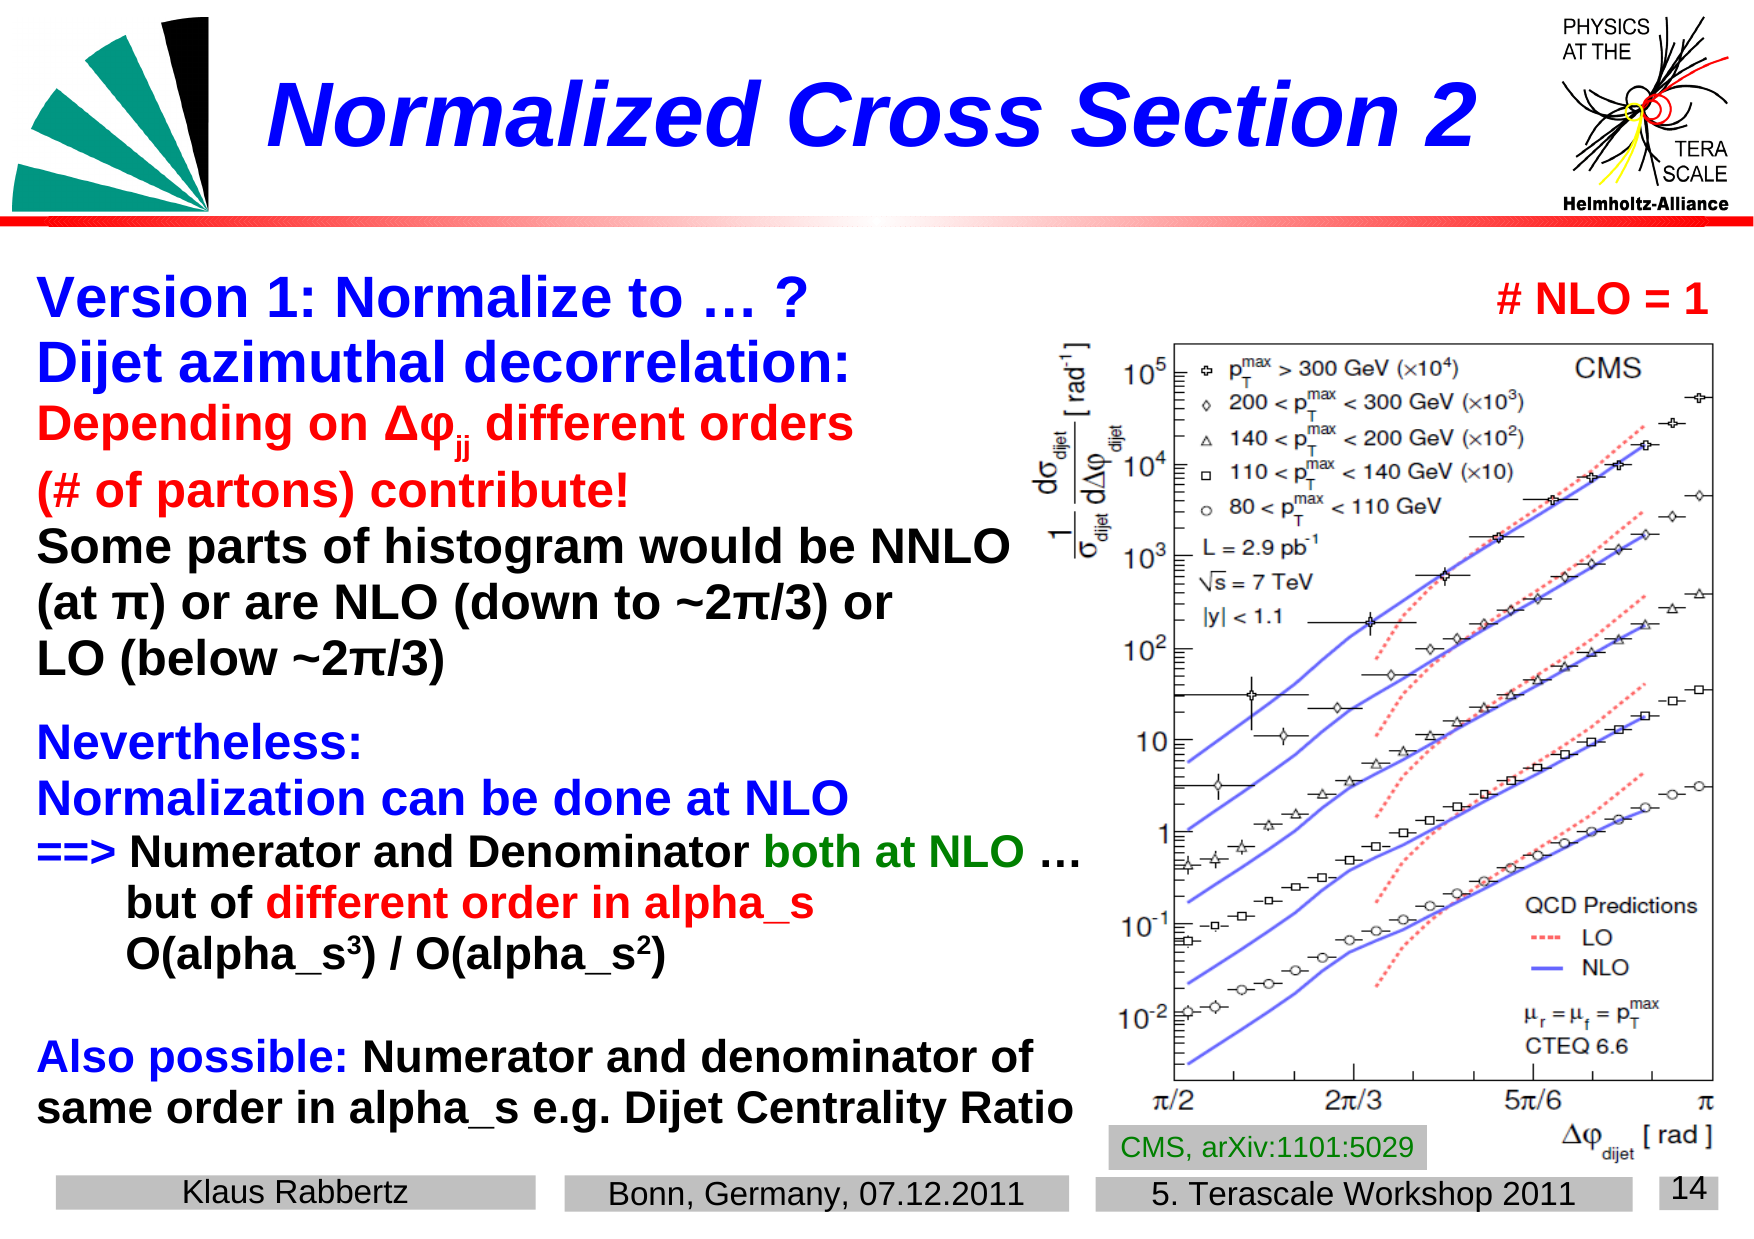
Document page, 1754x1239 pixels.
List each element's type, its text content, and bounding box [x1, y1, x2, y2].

text_box Version 1: Normalize to … ? Dijet azimuthal decorrelation: Depending on Δφjj different orders (# of partons) contribute! Some parts of histogram would be NNLO (at π) or are NLO (down to ~2π/3) or LO (below ~2π/3) [24, 258, 1025, 701]
picture [12, 17, 209, 214]
text_box Nevertheless: Normalization can be done at NLO ==> Numerator and Denominator both at NLO … but of different order in alpha_s O(alpha_s3) / O(alpha_s2) Also possible: Numerator and denominator of same order in alpha_s e.g. Dijet Centrality Ratio [24, 708, 1096, 1149]
picture [1546, 9, 1744, 223]
title Normalized Cross Section 2 [220, 22, 1525, 207]
text_box CMS, arXiv:1101:5029 [1108, 1125, 1427, 1170]
picture [1026, 331, 1733, 1167]
text_box # NLO = 1 [1484, 267, 1721, 332]
